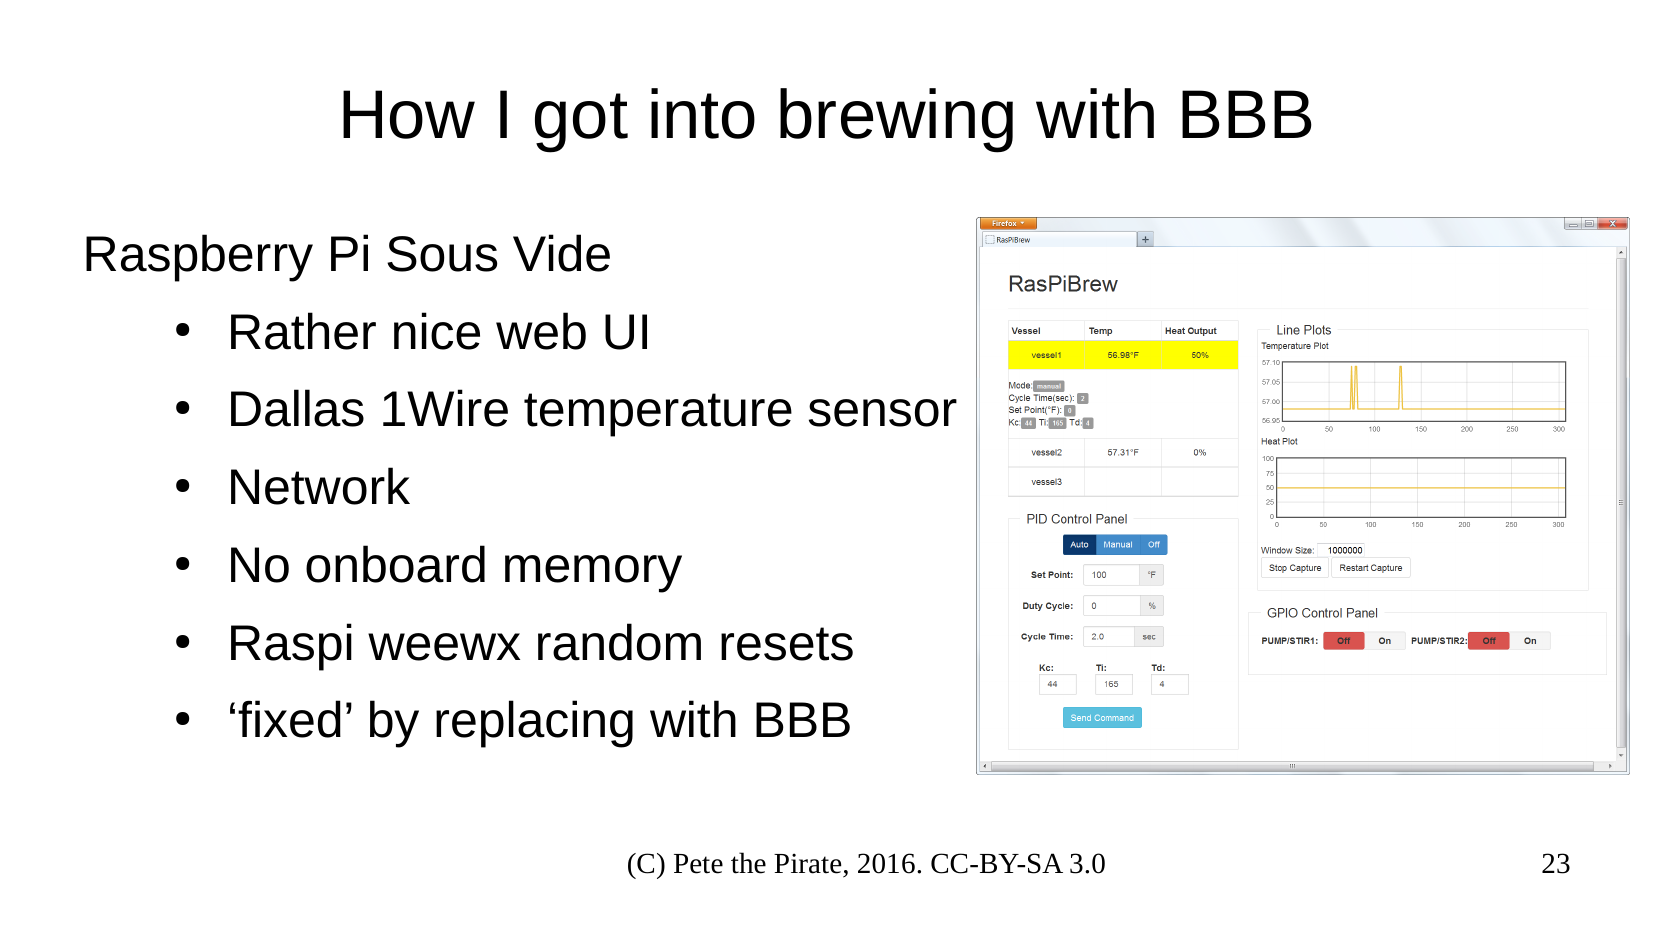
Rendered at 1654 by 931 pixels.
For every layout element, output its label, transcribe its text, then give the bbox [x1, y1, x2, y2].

list Raspberry Pi Sous Vide Rather nice web UI Dallas 1Wire temperature sensor Network No onboard memory Raspi weewx random resets ‘fixed’ by replacing with BBB [82, 217, 976, 757]
title How I got into brewing with BBB [82, 37, 1571, 193]
picture [976, 217, 1630, 775]
